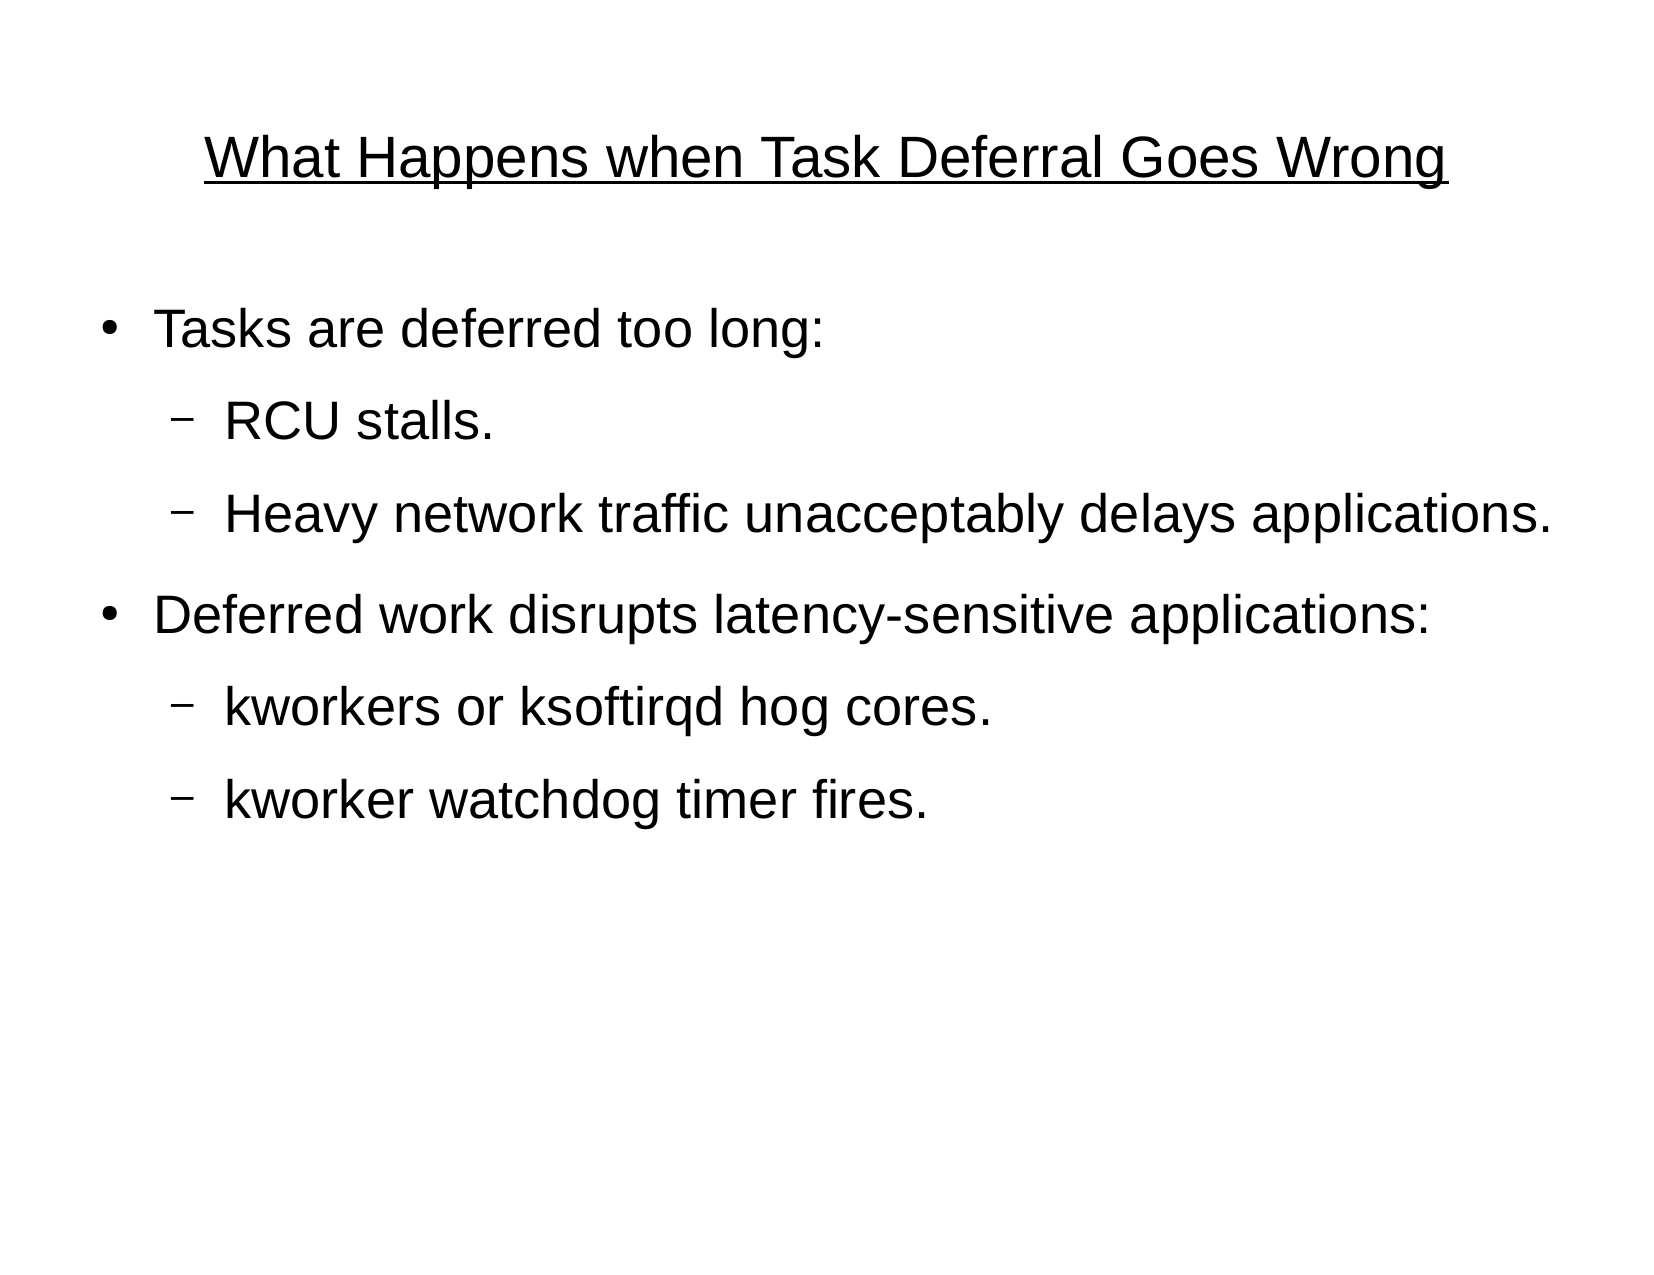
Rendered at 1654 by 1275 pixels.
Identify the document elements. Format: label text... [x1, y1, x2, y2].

list Tasks are deferred too long: RCU stalls. Heavy network traffic unacceptably delays applications. Deferred work disrupts latency-sensitive applications: kworkers or ksoftirqd hog cores. kworker watchdog timer fires. [82, 298, 1571, 1038]
title What Happens when Task Deferral Goes Wrong [82, 50, 1571, 264]
